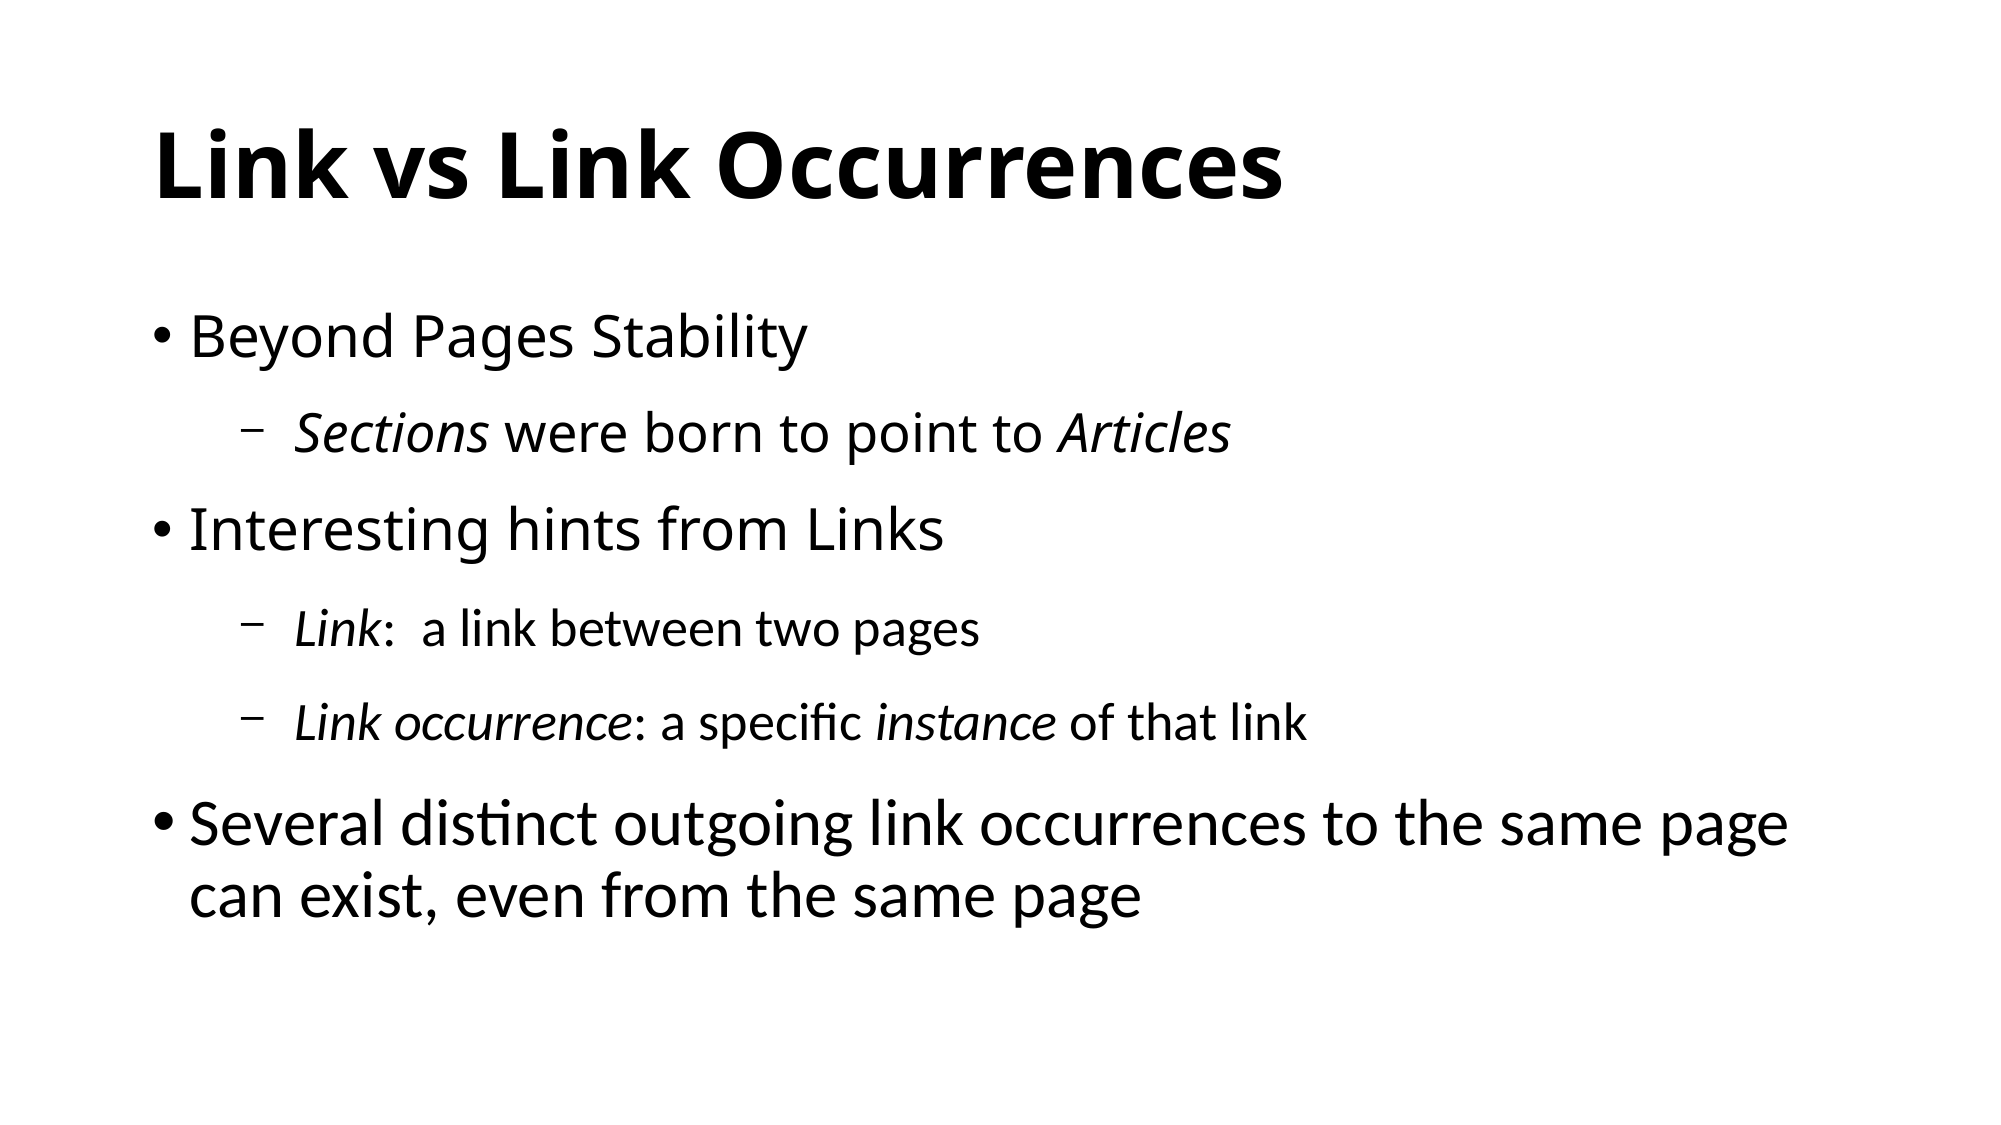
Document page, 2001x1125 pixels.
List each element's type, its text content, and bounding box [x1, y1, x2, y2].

list Beyond Pages Stability Sections were born to point to Articles Interesting hints from Links Link: a link between two pages Link occurrence: a specific instance of that link Several distinct outgoing link occurrences to the same page can exist, even from the same page [137, 299, 1863, 1014]
title Link vs Link Occurrences [137, 59, 1863, 278]
